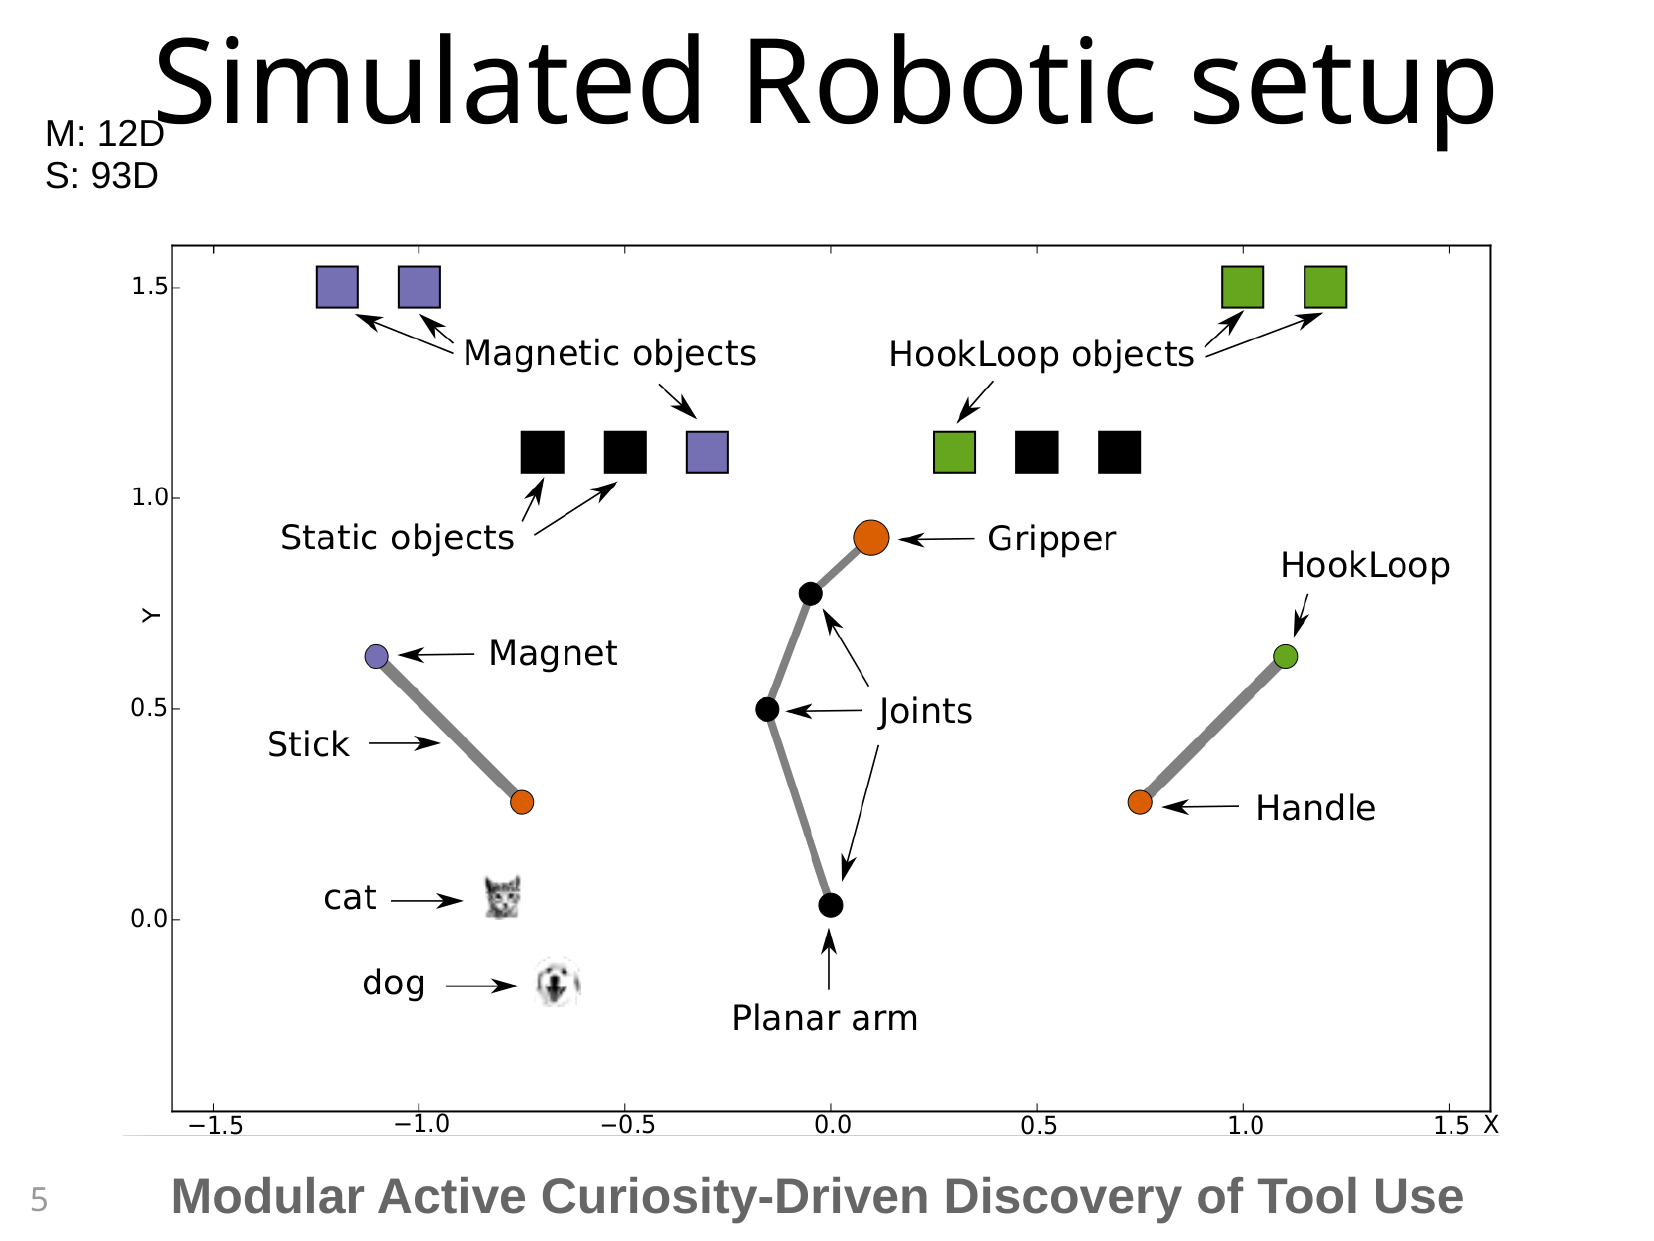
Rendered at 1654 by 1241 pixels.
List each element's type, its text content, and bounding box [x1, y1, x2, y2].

title Simulated Robotic setup [82, 18, 1571, 137]
text_box M: 12D S: 93D [30, 105, 241, 204]
picture [123, 240, 1501, 1136]
title 5 [3, 1168, 76, 1231]
text_box Modular Active Curiosity-Driven Discovery of Tool Use [155, 1160, 1481, 1232]
